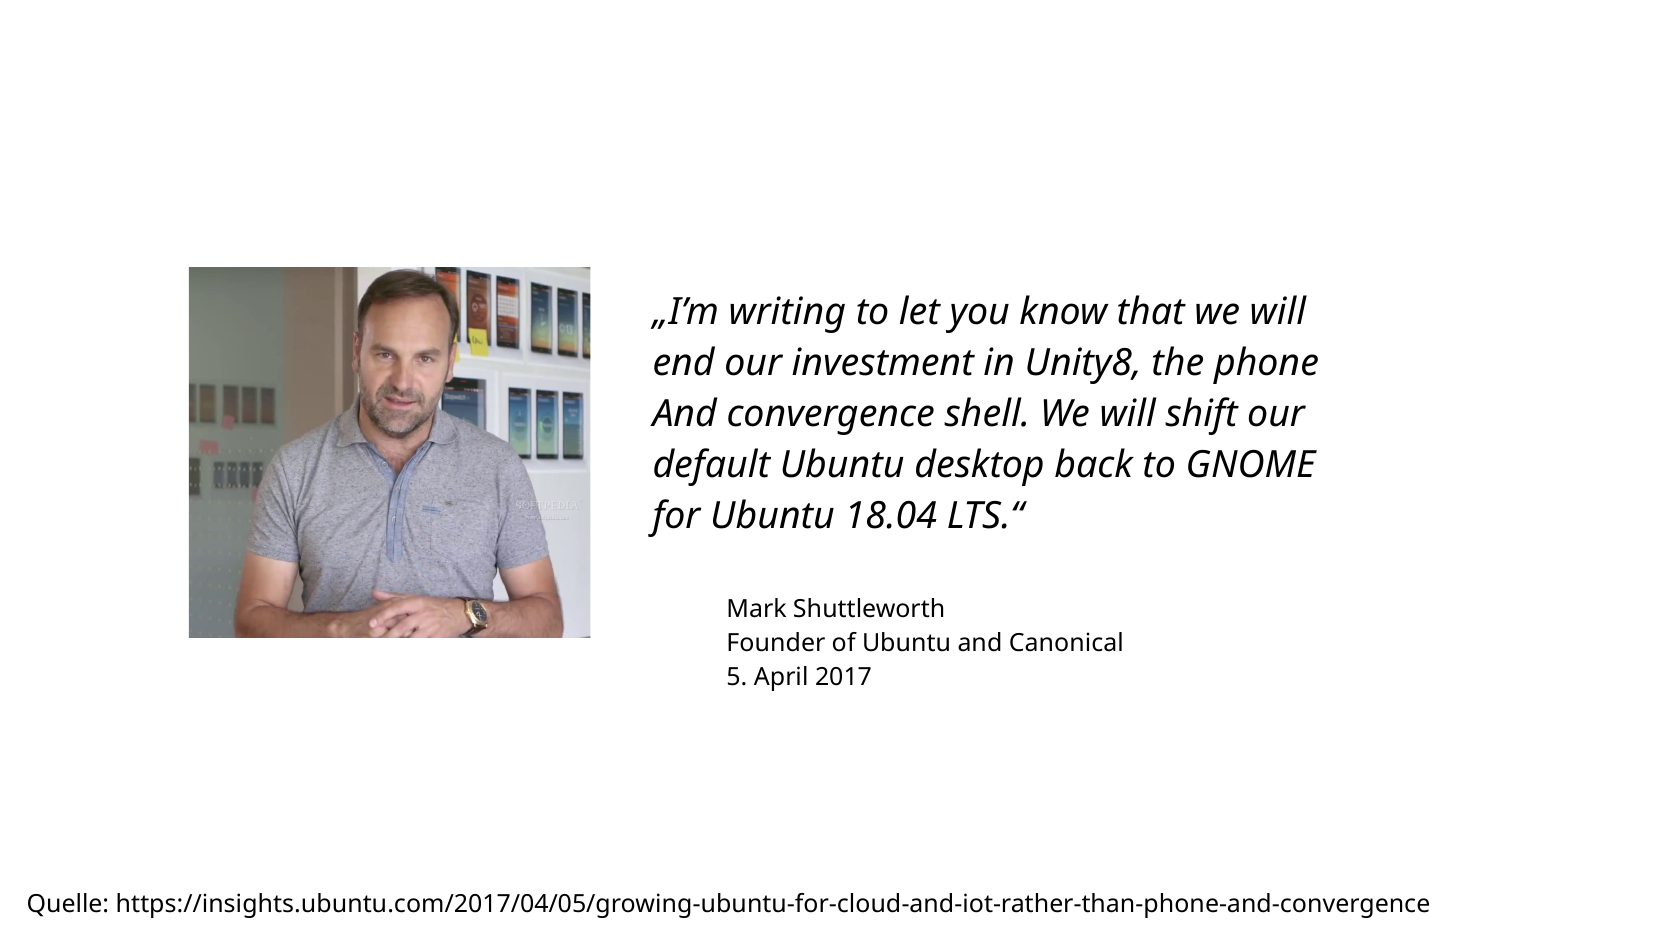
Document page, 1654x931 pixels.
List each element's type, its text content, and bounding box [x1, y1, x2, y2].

text_box „I’m writing to let you know that we will end our investment in Unity8, the phone And convergence shell. We will shift our default Ubuntu desktop back to GNOME for Ubuntu 18.04 LTS.“ Mark Shuttleworth Founder of Ubuntu and Canonical 5. April 2017 [637, 277, 1359, 629]
text_box Quelle: https://insights.ubuntu.com/2017/04/05/growing-ubuntu-for-cloud-and-iot-rather-than-phone-and-convergence [11, 878, 1392, 922]
picture [188, 267, 591, 638]
